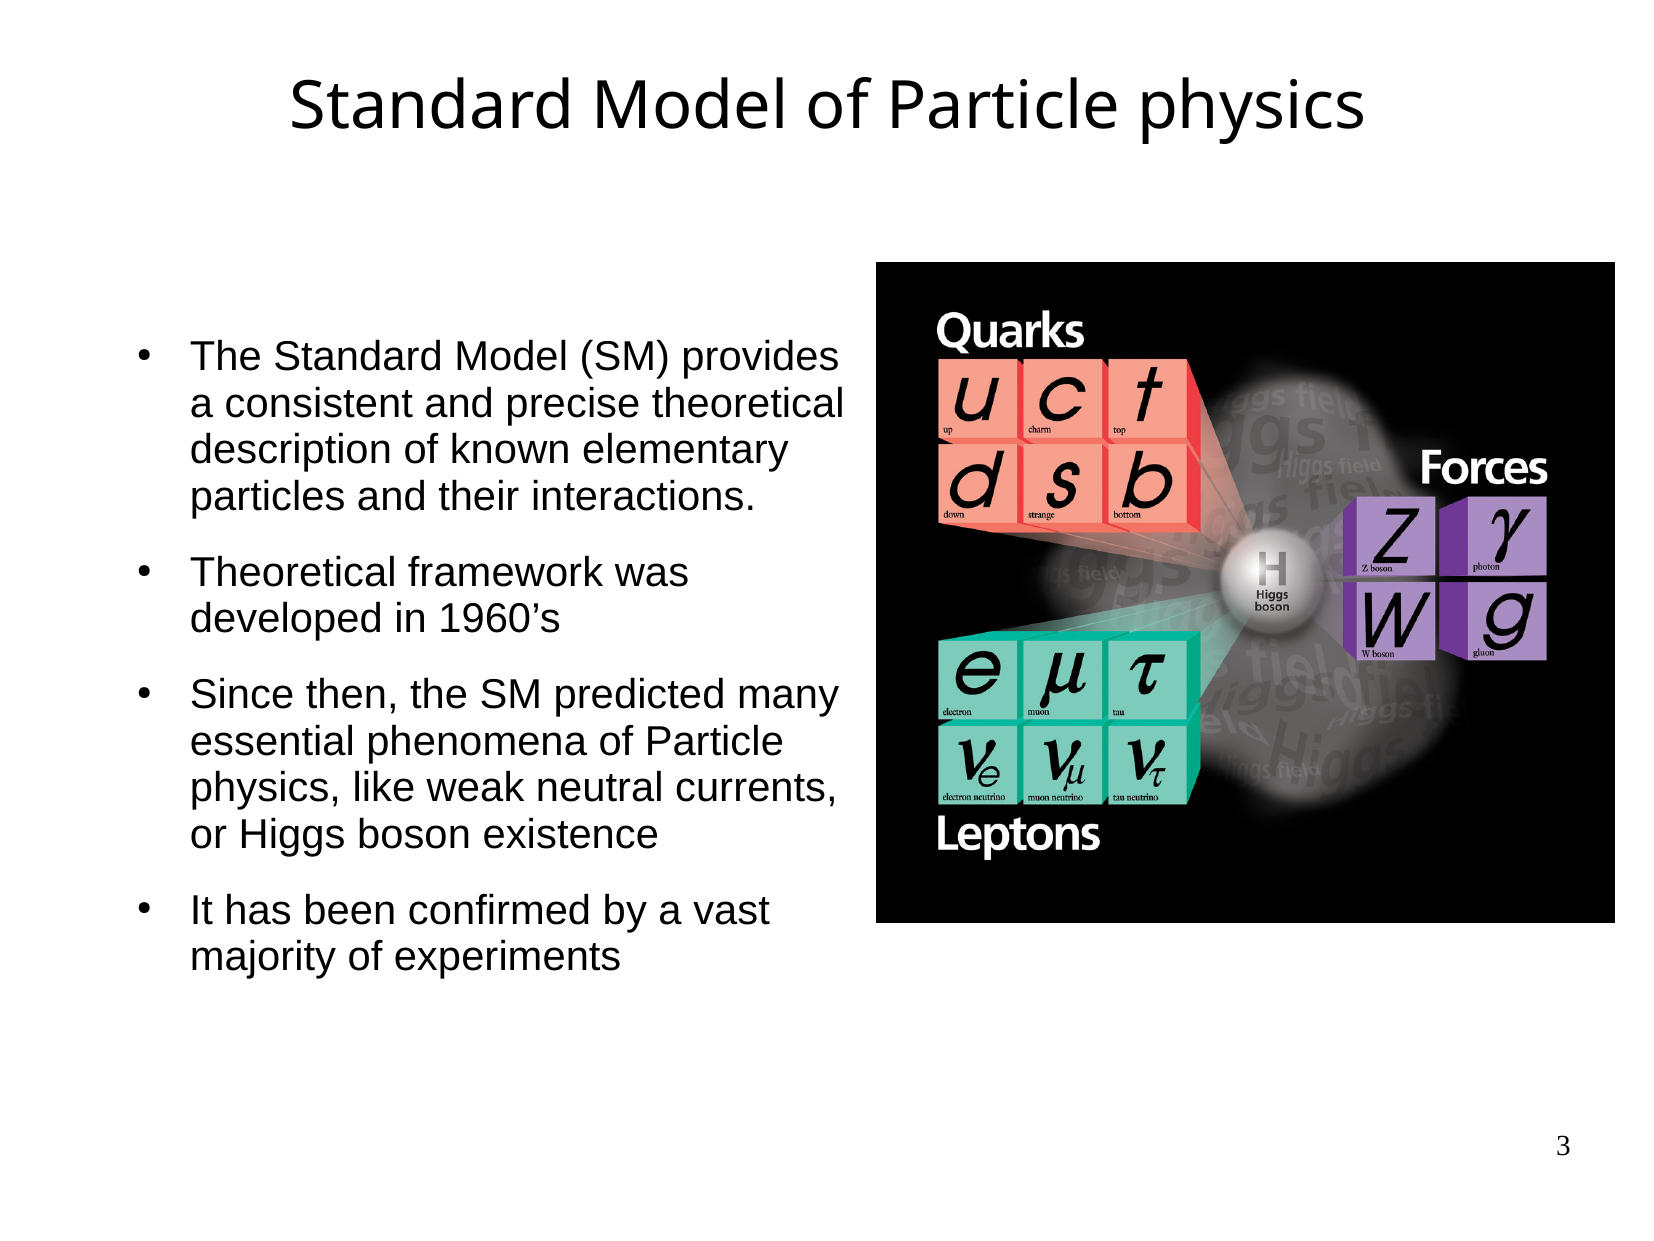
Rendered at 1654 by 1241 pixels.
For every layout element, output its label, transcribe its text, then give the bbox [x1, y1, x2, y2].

picture [876, 262, 1615, 923]
list The Standard Model (SM) provides a consistent and precise theoretical description of known elementary particles and their interactions. Theoretical framework was developed in 1960’s Since then, the SM predicted many essential phenomena of Particle physics, like weak neutral currents, or Higgs boson existence It has been confirmed by a vast majority of experiments [119, 333, 874, 1205]
title Standard Model of Particle physics [85, 52, 1571, 154]
